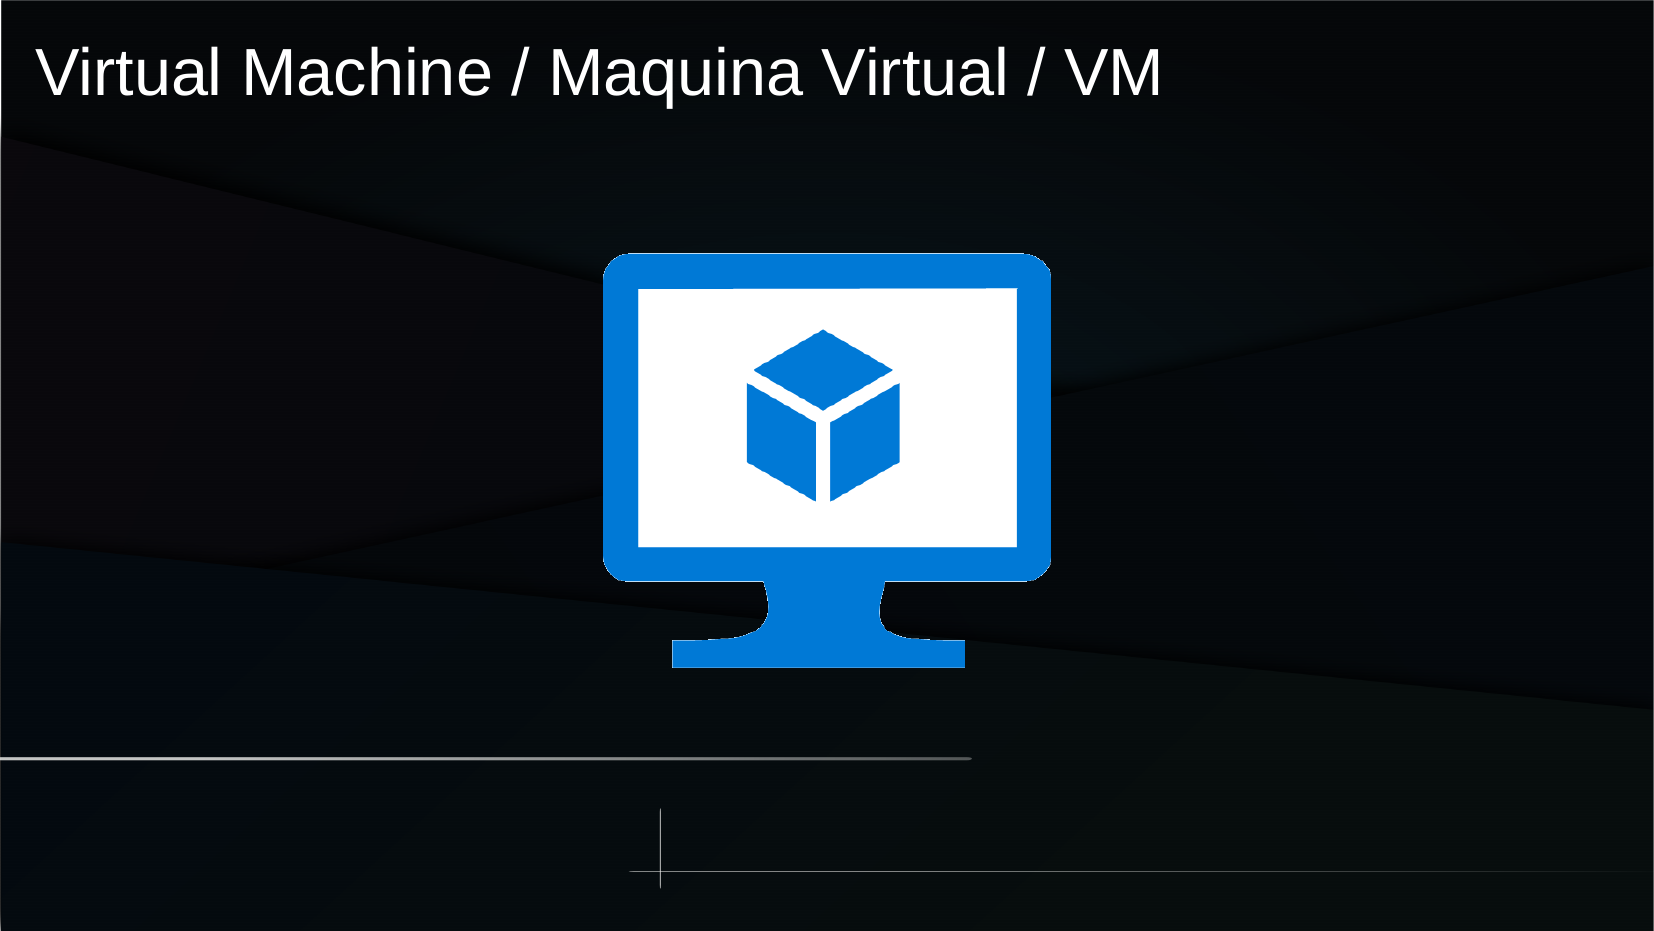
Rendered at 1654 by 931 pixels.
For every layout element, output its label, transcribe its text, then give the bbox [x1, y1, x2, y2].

list Virtual Machine / Maquina Virtual / VM [35, 35, 1193, 119]
picture [0, 0, 1654, 931]
